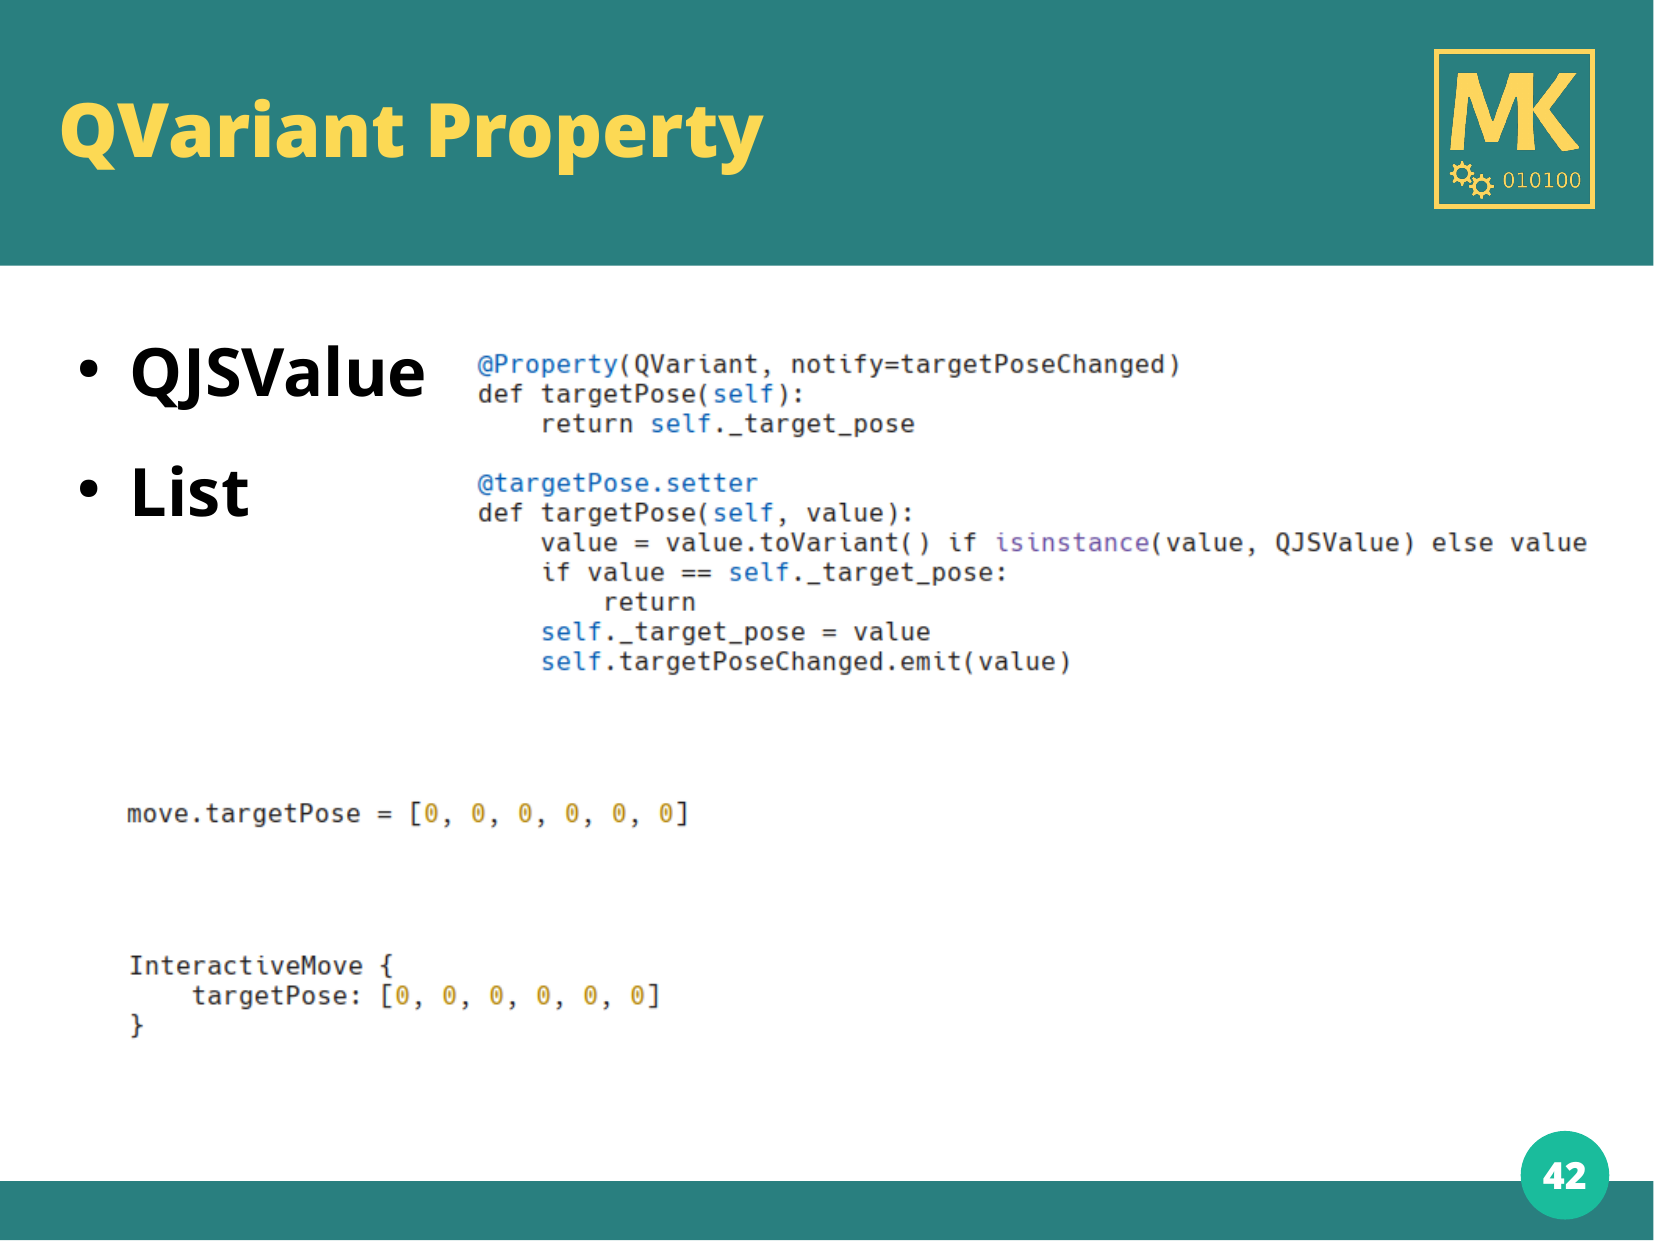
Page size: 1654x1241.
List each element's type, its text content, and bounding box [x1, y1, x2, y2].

list QJSValue List [59, 324, 1595, 1152]
picture [475, 345, 1607, 697]
picture [129, 937, 679, 1052]
picture [127, 783, 709, 851]
title QVariant Property [59, 49, 1595, 207]
